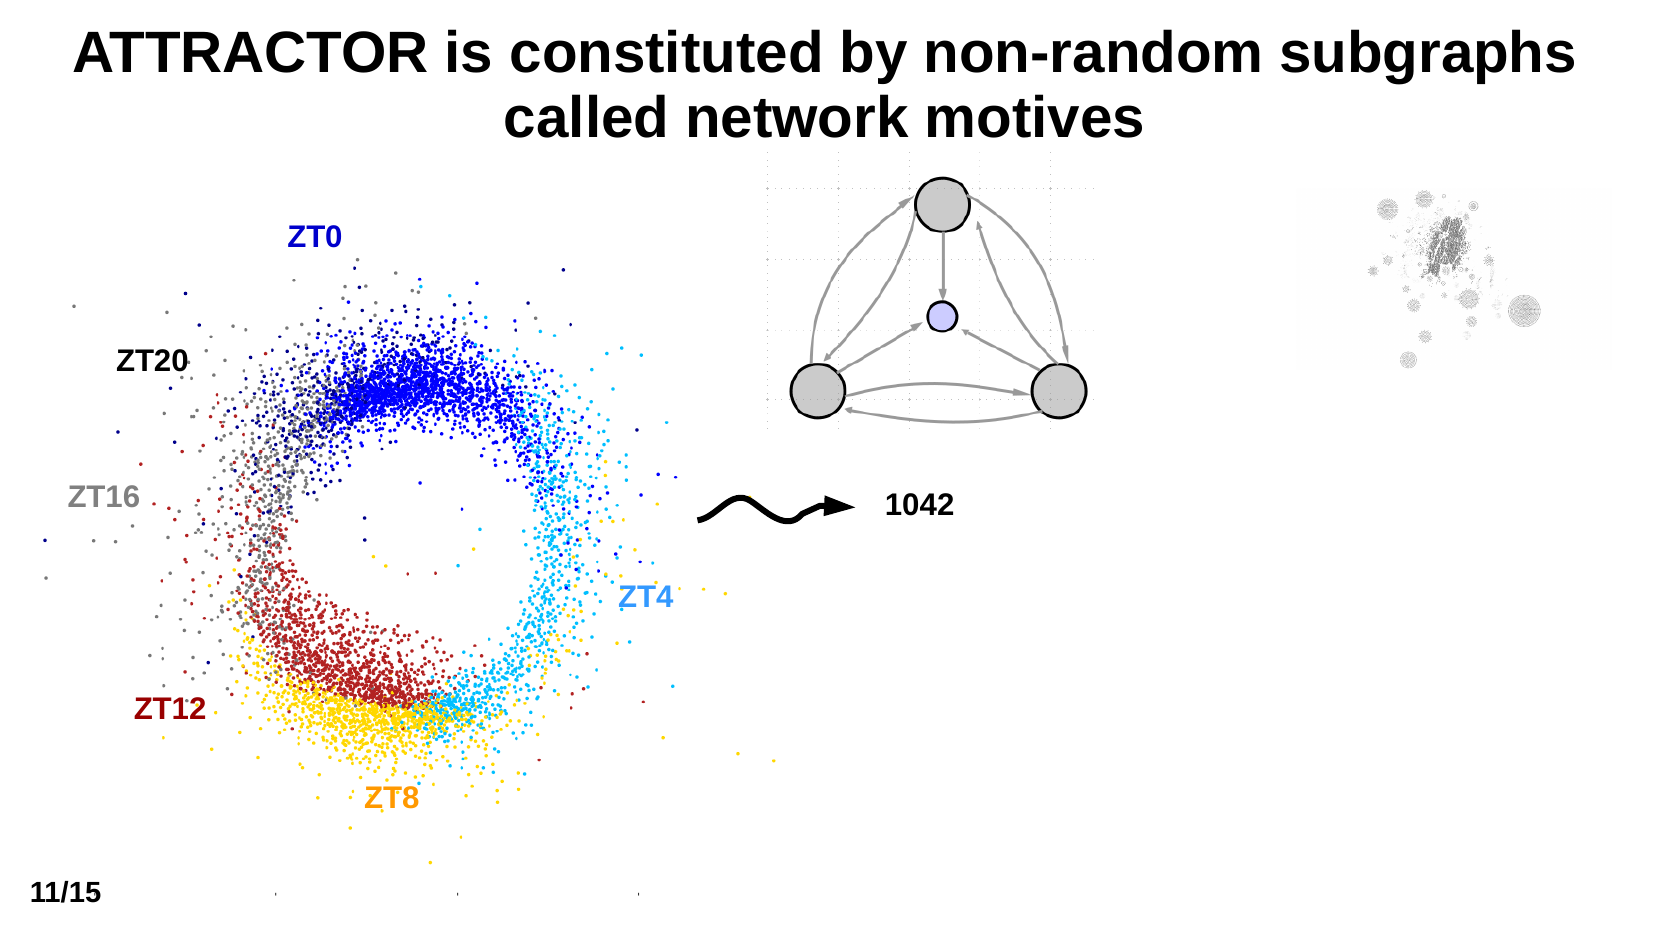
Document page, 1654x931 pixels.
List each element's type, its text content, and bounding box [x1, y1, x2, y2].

text_box 1042 [870, 480, 1036, 579]
picture [0, 149, 1096, 901]
text_box ZT16 [52, 471, 218, 571]
text_box ZT20 [101, 335, 267, 435]
text_box ZT12 [119, 684, 285, 783]
text_box 11/15 [15, 840, 121, 917]
title ATTRACTOR is constituted by non-random subgraphs called network motives [30, 0, 1621, 197]
text_box ZT8 [349, 772, 515, 872]
text_box ZT0 [272, 211, 438, 311]
text_box ZT4 [603, 571, 769, 671]
picture [1296, 197, 1612, 370]
